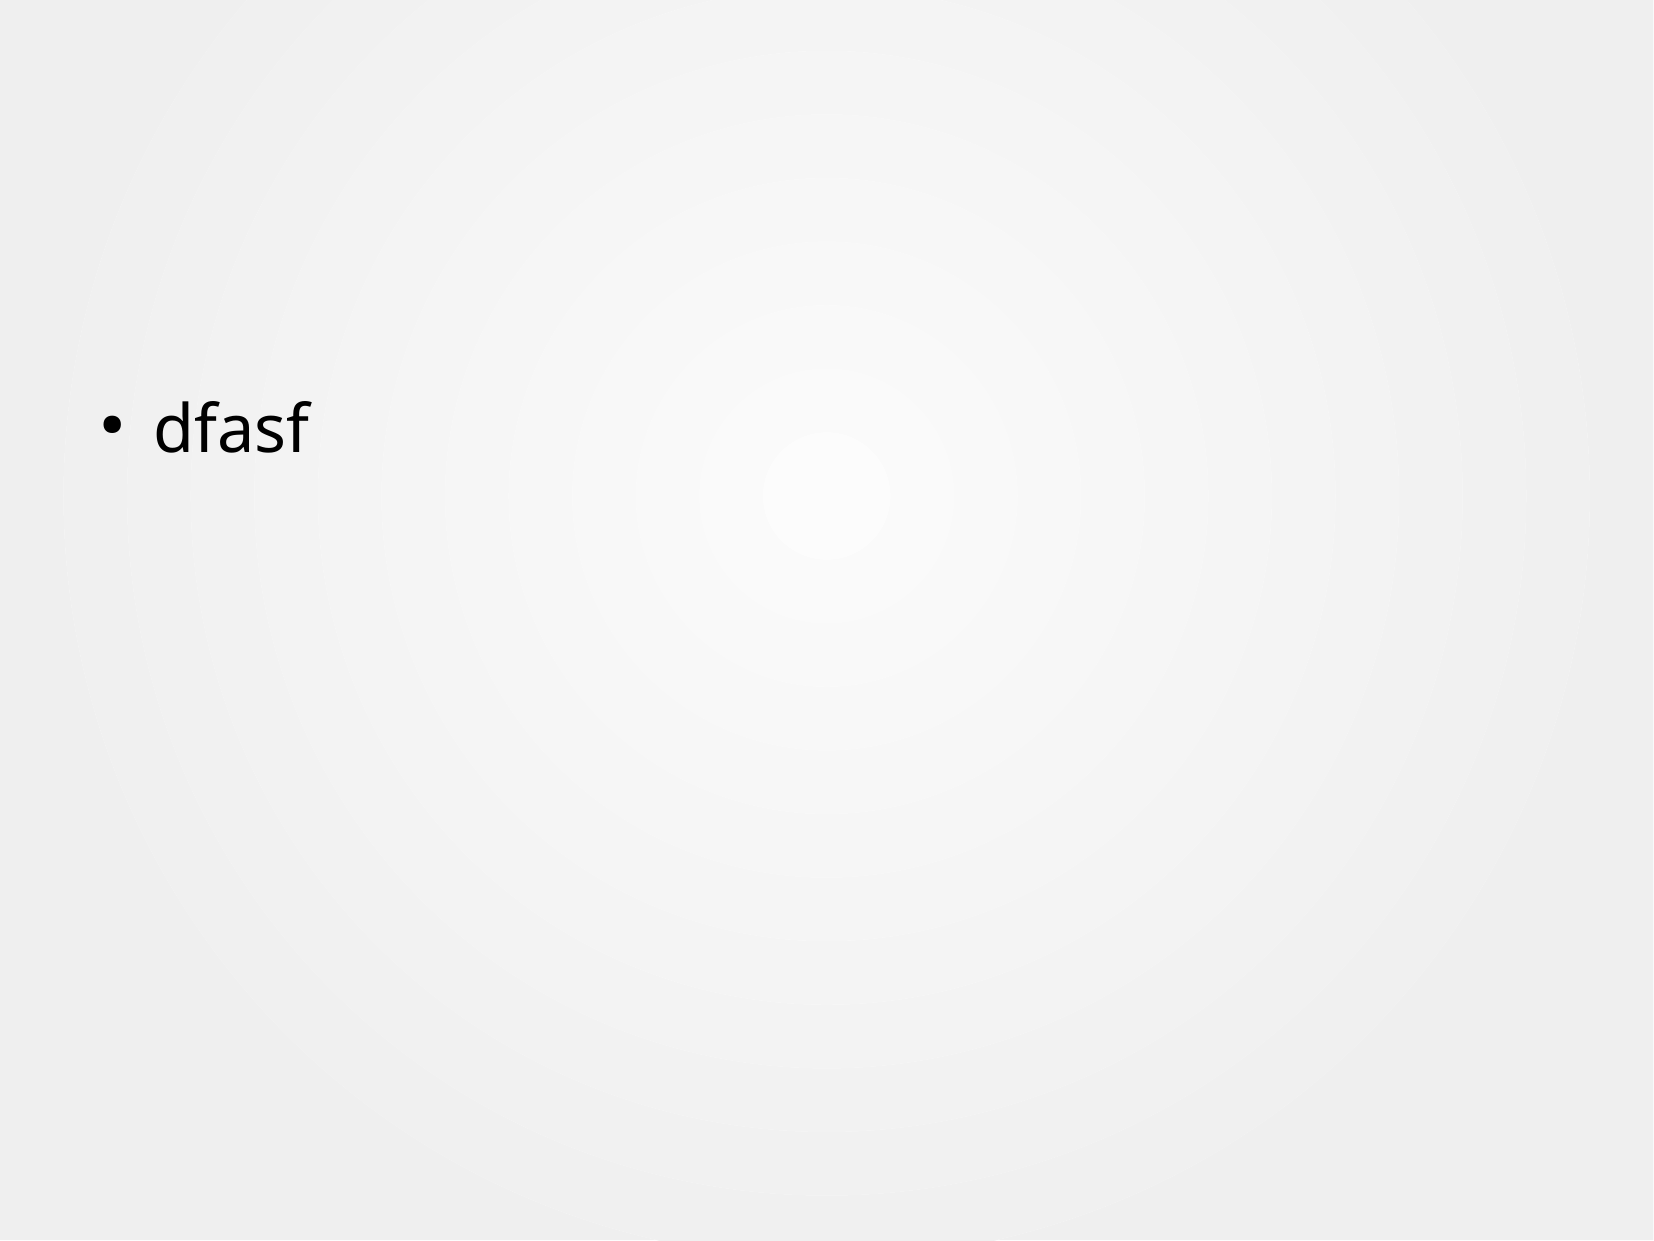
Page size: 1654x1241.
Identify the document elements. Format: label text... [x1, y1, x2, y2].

list dfasf [82, 380, 809, 1060]
